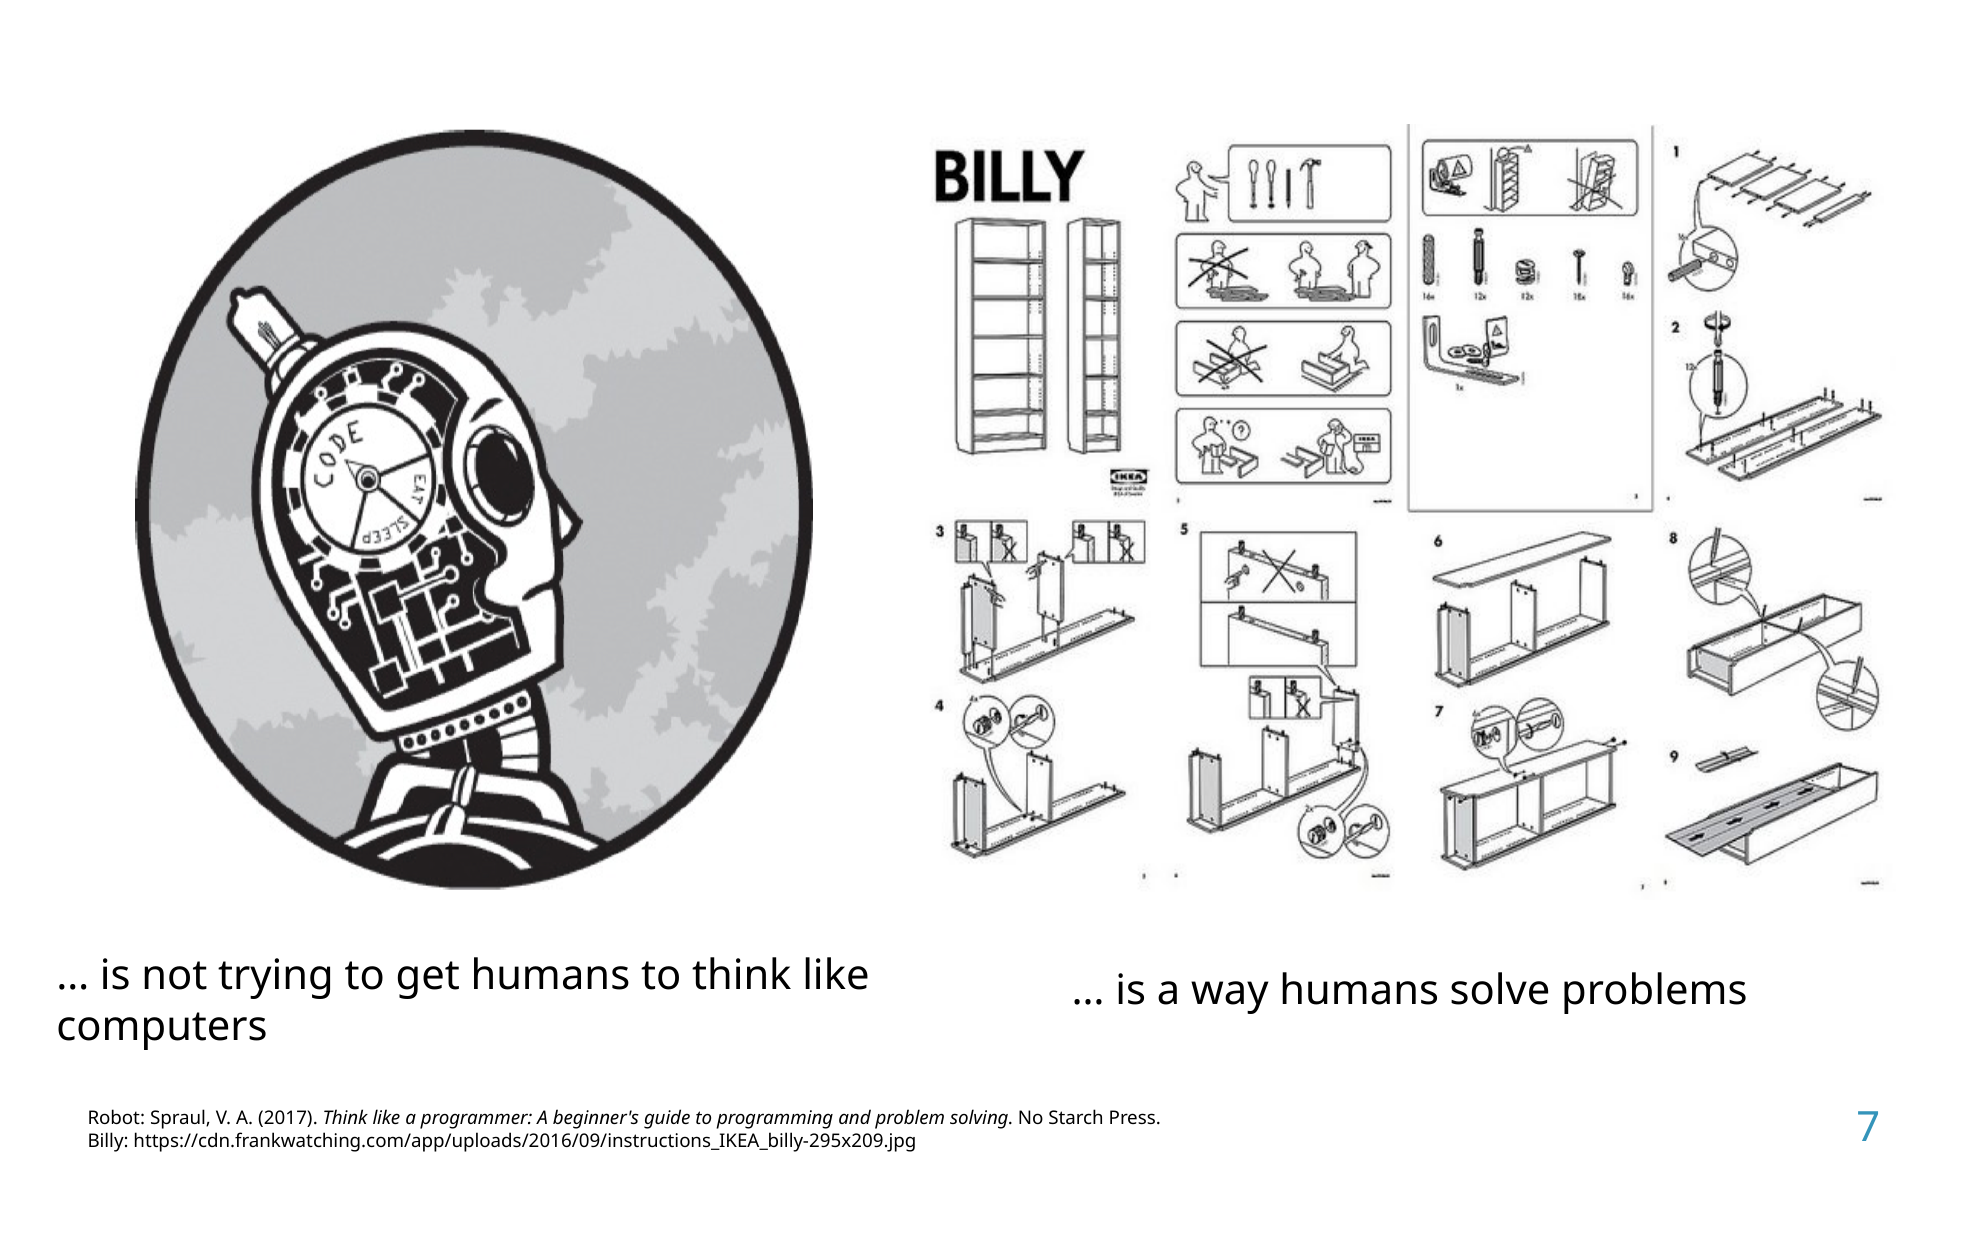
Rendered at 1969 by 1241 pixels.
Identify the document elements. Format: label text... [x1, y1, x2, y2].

picture [127, 124, 826, 899]
text_box … is a way humans solve problems [1056, 955, 1969, 1021]
picture [918, 124, 1896, 900]
text_box … is not trying to get humans to think like computers [41, 940, 912, 1056]
text_box <number> [1723, 1069, 1896, 1159]
text_box Robot: Spraul, V. A. (2017). Think like a programmer: A beginner's guide to programming and problem solving. No Starch Press. Billy: https://cdn.frankwatching.com/app/uploads/2016/09/instructions_IKEA_billy-295x209.jpg [72, 1092, 1469, 1159]
